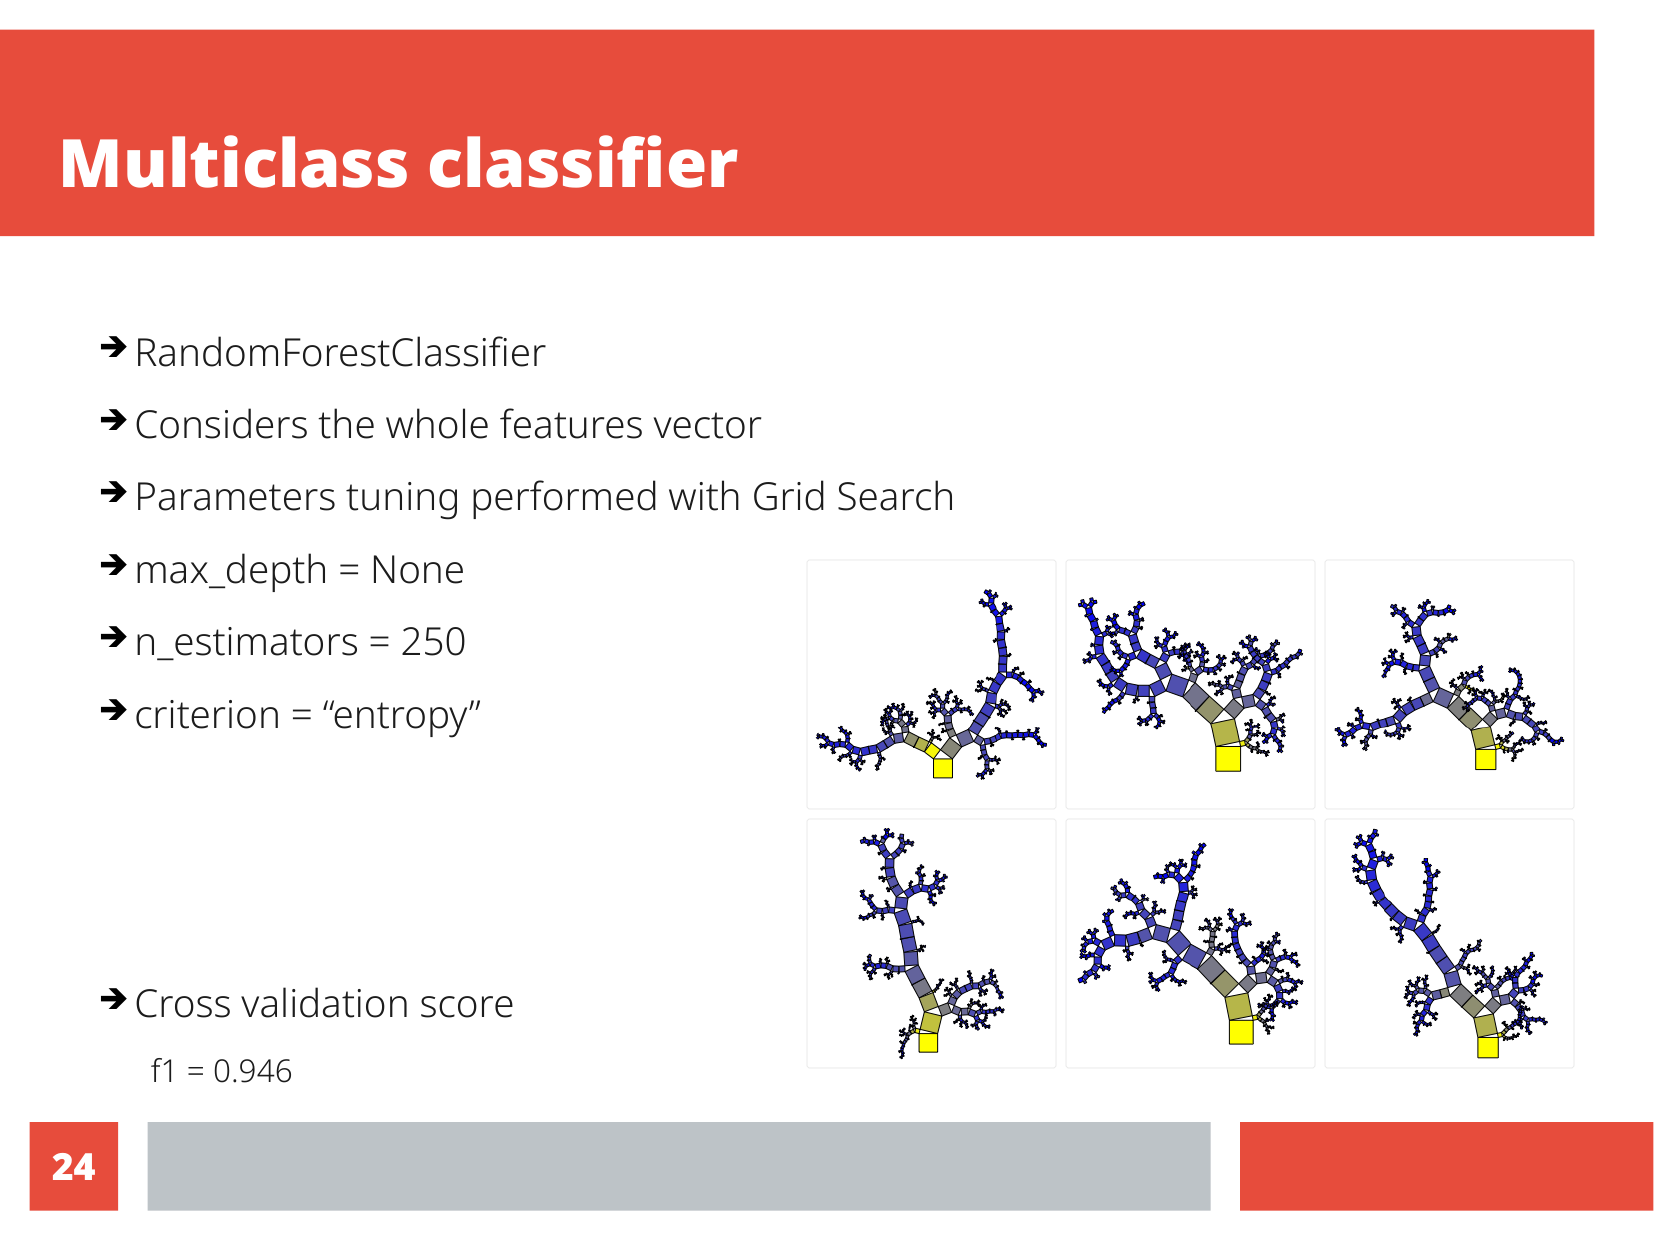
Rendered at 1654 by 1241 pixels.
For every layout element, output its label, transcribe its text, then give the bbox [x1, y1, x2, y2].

title Multiclass classifier [59, 59, 1595, 207]
picture [803, 555, 1579, 1074]
list RandomForestClassifier Considers the whole features vector Parameters tuning performed with Grid Search max_depth = None n_estimators = 250 criterion = “entropy” Cross validation score f1 = 0.946 [59, 324, 1565, 1093]
